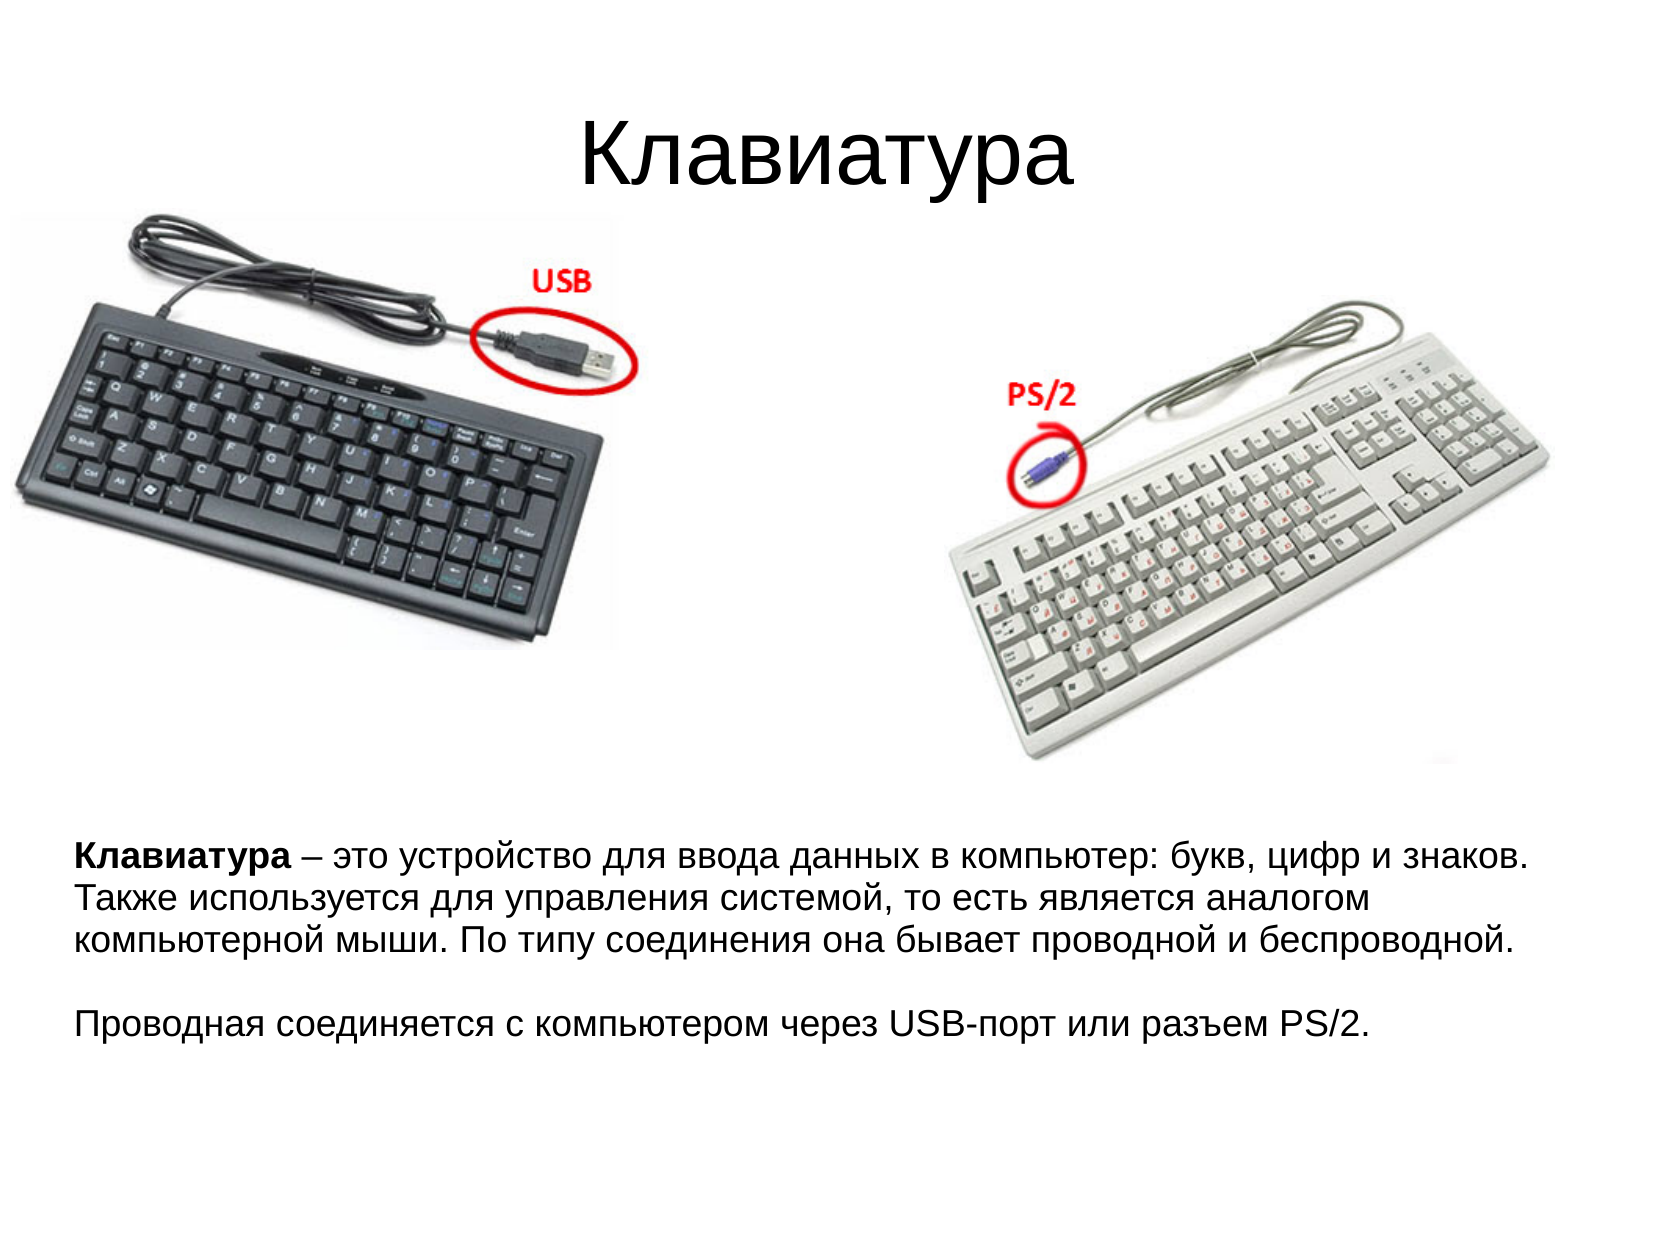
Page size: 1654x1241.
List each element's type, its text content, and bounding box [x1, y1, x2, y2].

picture [10, 208, 650, 650]
title Клавиатура [82, 49, 1571, 257]
text_box Клавиатура – это устройство для ввода данных в компьютер: букв, цифр и знаков. Также используется для управления системой, то есть является аналогом компьютерной мыши. По типу соединения она бывает проводной и беспроводной. Проводная соединяется с компьютером через USB-порт или разъем PS/2. [59, 826, 1625, 1152]
picture [944, 295, 1555, 764]
